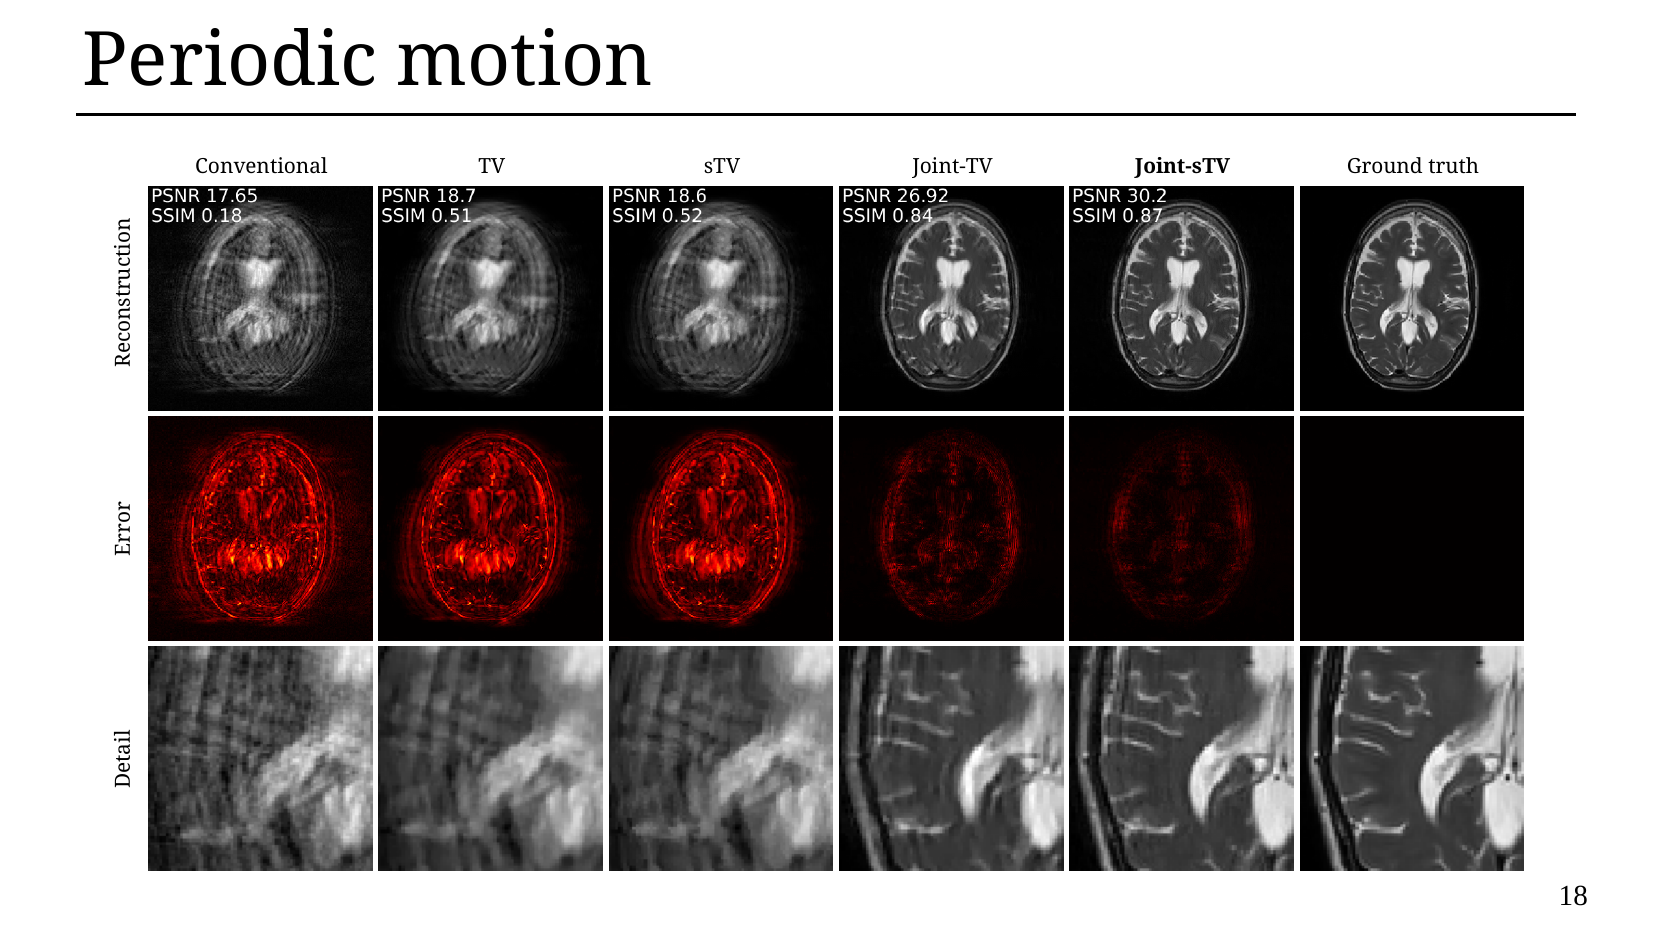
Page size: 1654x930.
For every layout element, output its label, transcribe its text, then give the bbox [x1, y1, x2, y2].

picture [1069, 646, 1294, 871]
picture [378, 416, 603, 641]
text_box TV [386, 144, 597, 184]
picture [1069, 186, 1294, 411]
picture [839, 646, 1064, 871]
picture [1300, 646, 1524, 871]
picture [378, 186, 603, 411]
picture [609, 186, 833, 411]
text_box Ground truth [1307, 144, 1518, 184]
title Periodic motion [82, 7, 1571, 105]
picture [609, 416, 833, 641]
text_box Reconstruction [100, 187, 140, 398]
picture [839, 186, 1064, 411]
picture [148, 646, 373, 871]
text_box Joint-sTV [1077, 144, 1288, 184]
text_box sTV [617, 144, 828, 184]
picture [1069, 416, 1294, 641]
picture [378, 646, 603, 871]
picture [1300, 186, 1524, 411]
text_box Conventional [156, 144, 367, 184]
text_box Joint-TV [847, 144, 1058, 184]
picture [839, 416, 1064, 641]
text_box Detail [100, 654, 140, 865]
picture [1300, 416, 1524, 641]
picture [148, 416, 373, 641]
text_box Error [100, 423, 140, 634]
picture [148, 186, 373, 411]
picture [609, 646, 833, 871]
